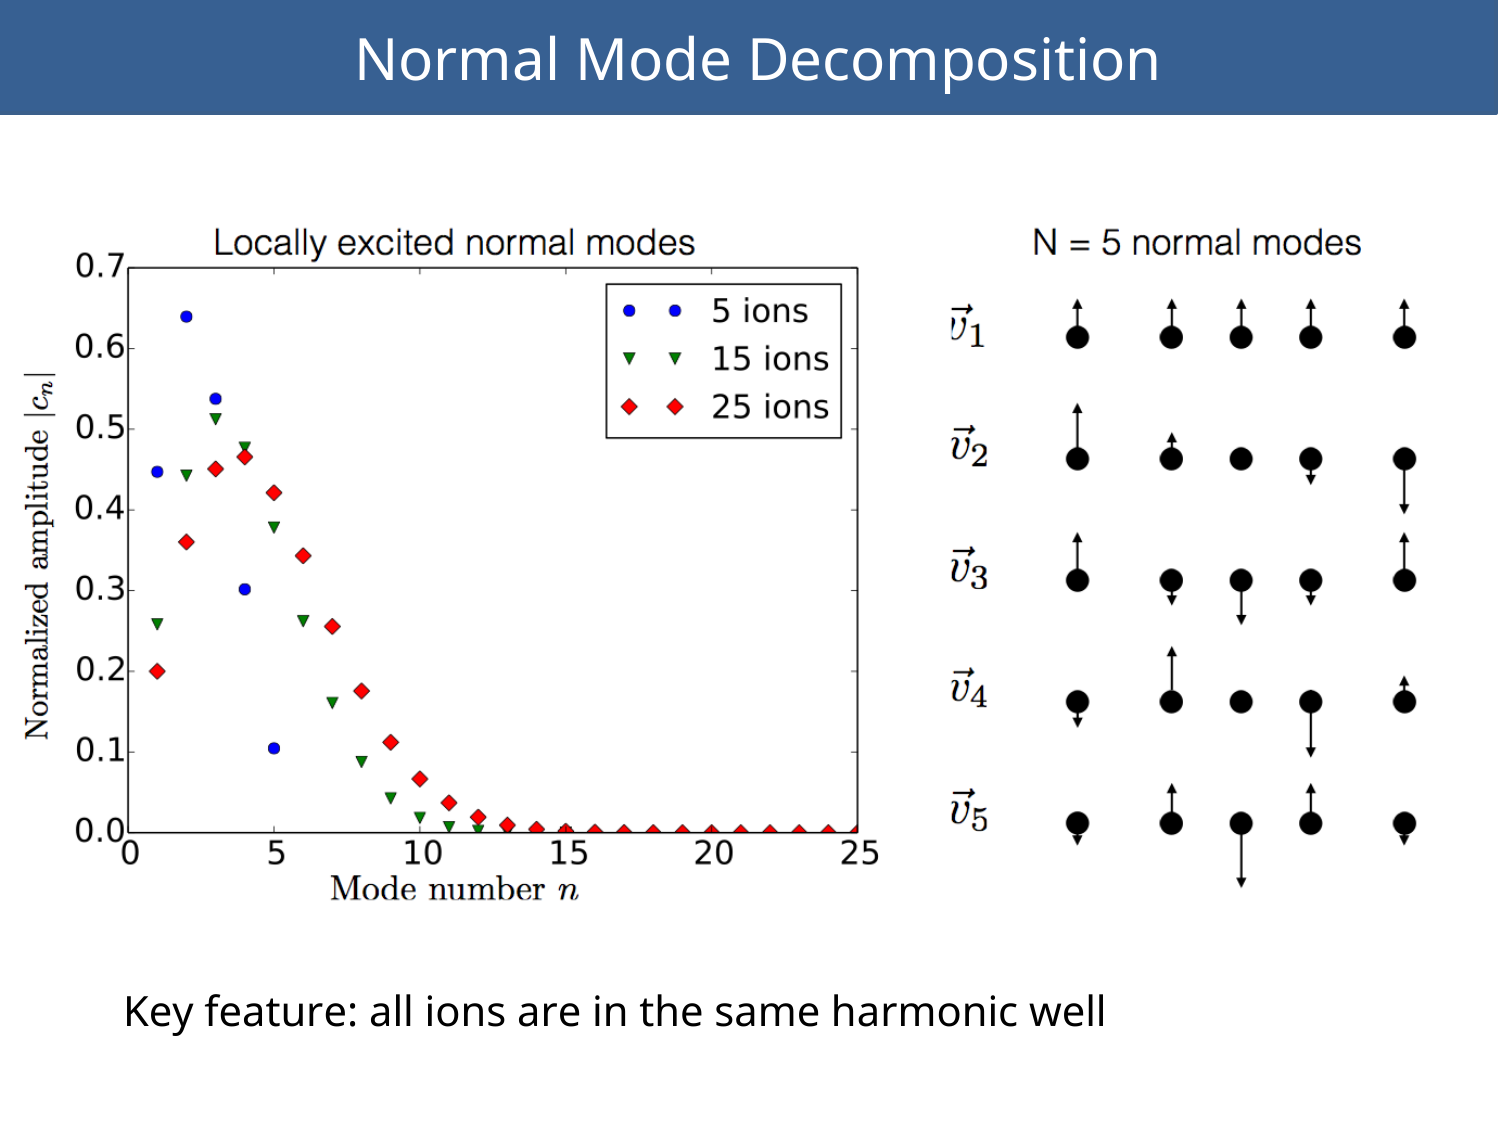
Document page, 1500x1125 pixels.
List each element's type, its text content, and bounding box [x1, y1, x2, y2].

text_box Key feature: all ions are in the same harmonic well [123, 970, 1324, 1049]
picture [0, 181, 1500, 909]
text_box Normal Mode Decomposition [339, 15, 1250, 100]
